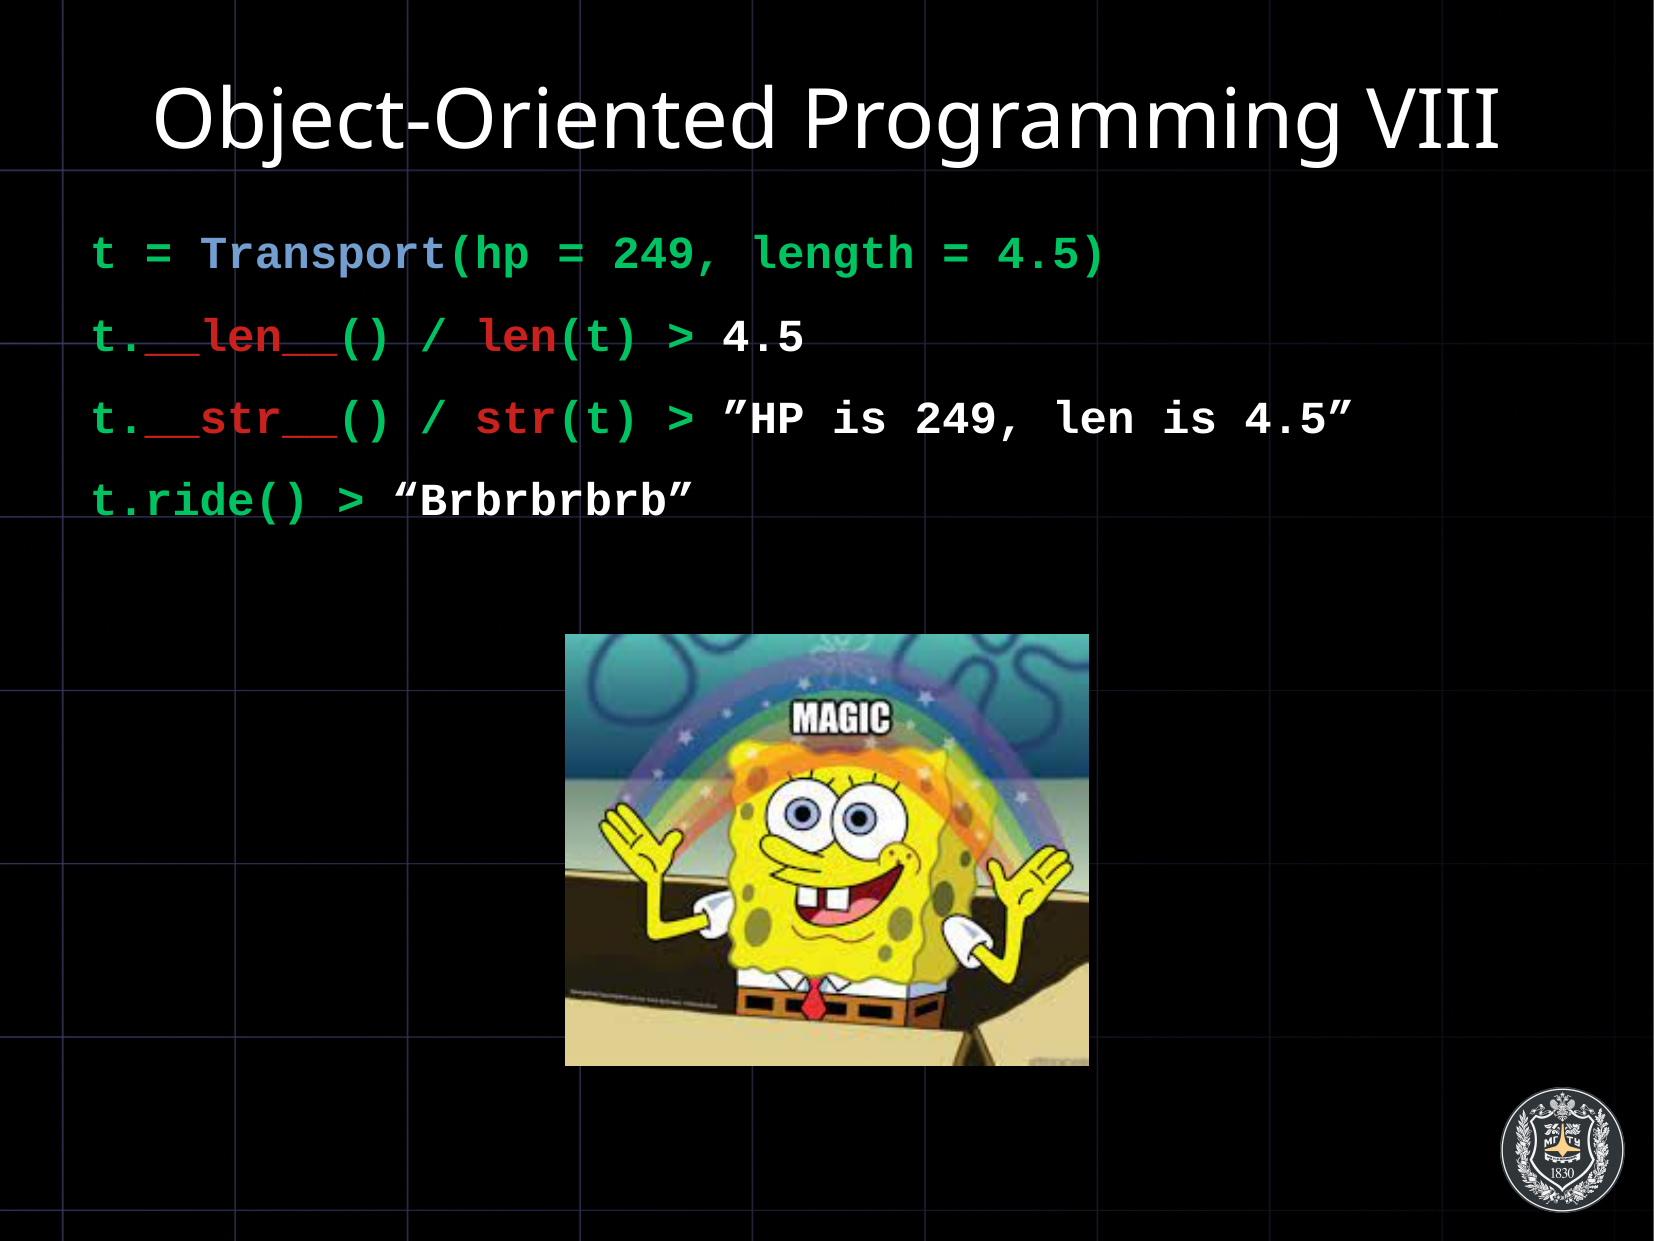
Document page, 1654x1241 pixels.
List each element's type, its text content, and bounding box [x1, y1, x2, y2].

text_box Object-Oriented Programming VIII [82, 37, 1571, 193]
text_box t = Transport(hp = 249, length = 4.5) t.__len__() / len(t) > 4.5 t.__str__() / str(t) > ”HP is 249, len is 4.5” t.ride() > “Brbrbrbrb” [74, 187, 1575, 1241]
picture [565, 634, 1089, 1067]
picture [0, 0, 1654, 1241]
